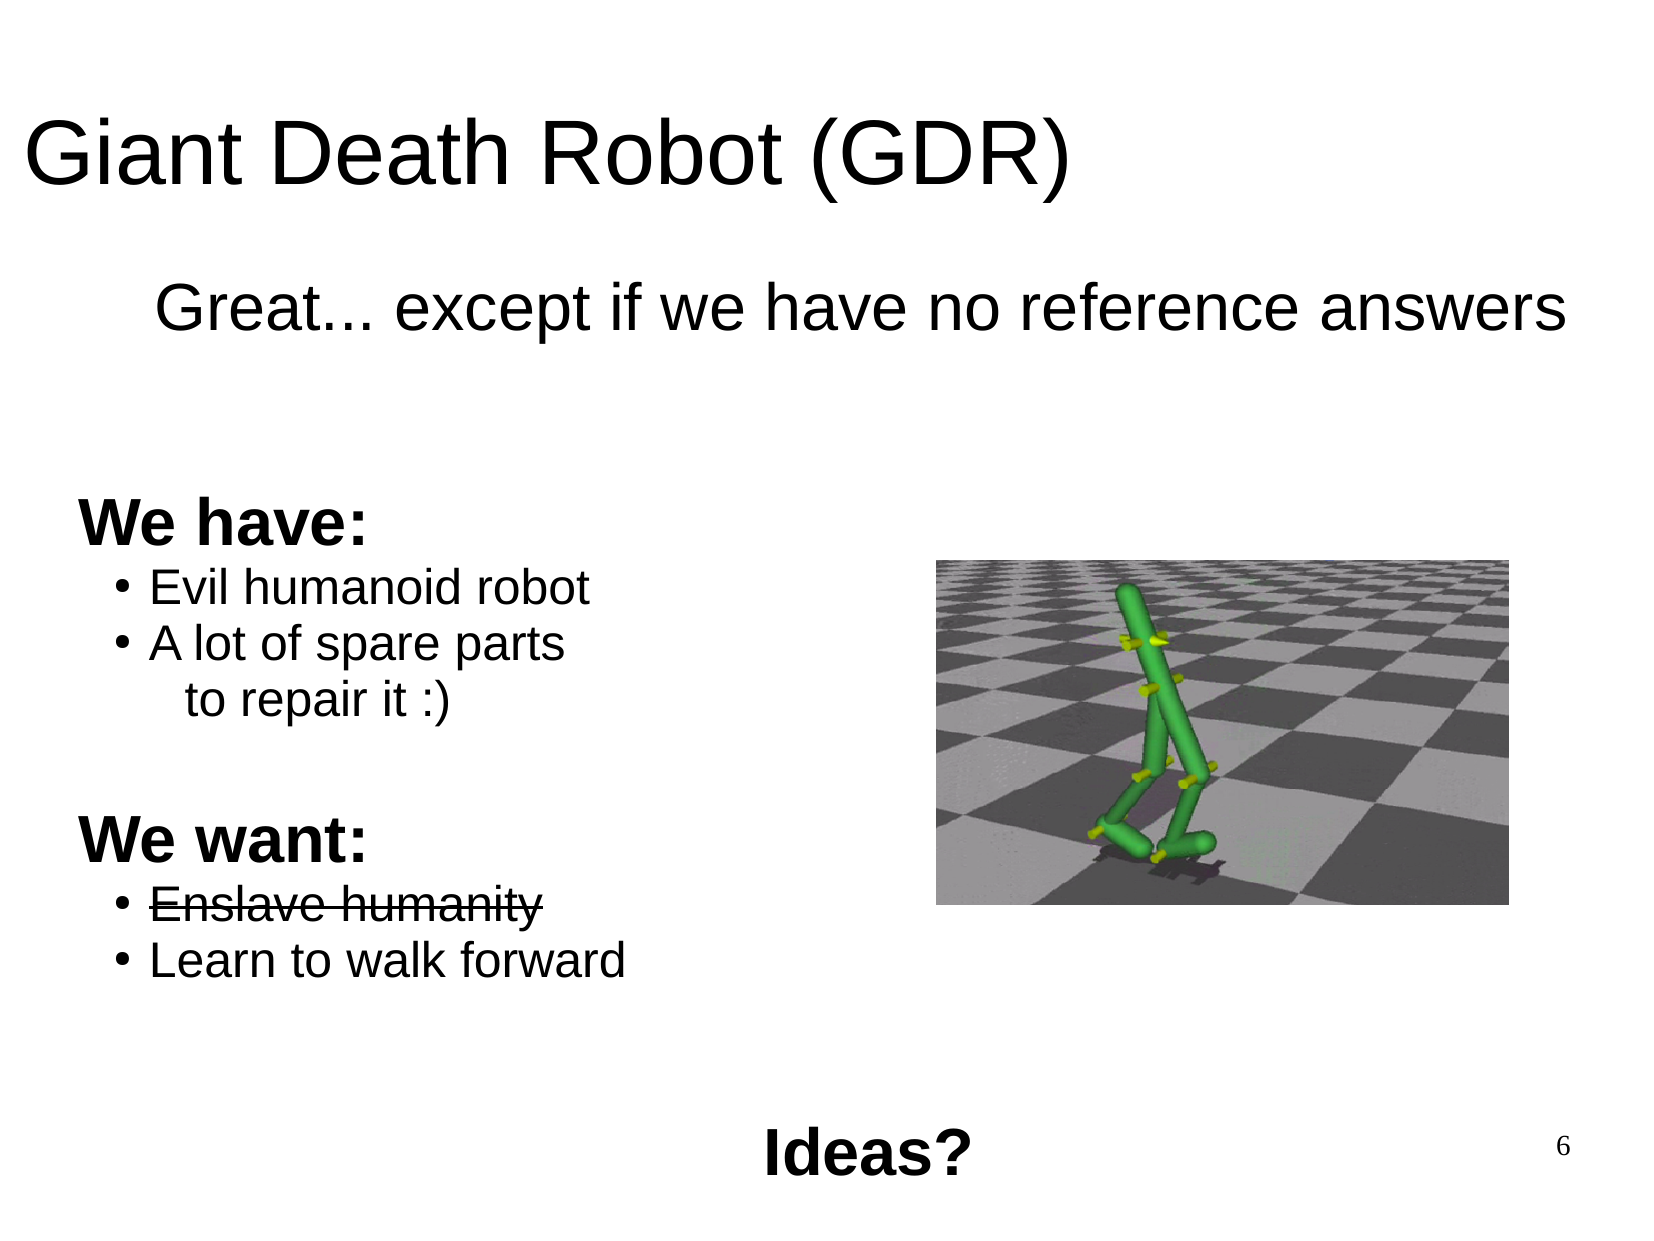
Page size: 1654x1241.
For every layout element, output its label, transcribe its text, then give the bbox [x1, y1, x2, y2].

title Giant Death Robot (GDR) [23, 49, 1512, 257]
picture [936, 560, 1509, 905]
text_box Great... except if we have no reference answers [136, 270, 1587, 346]
text_box Ideas? [748, 1114, 991, 1190]
text_box We have: Evil humanoid robot A lot of spare parts to repair it :) We want: Enslave humanity Learn to walk forward [78, 483, 973, 990]
